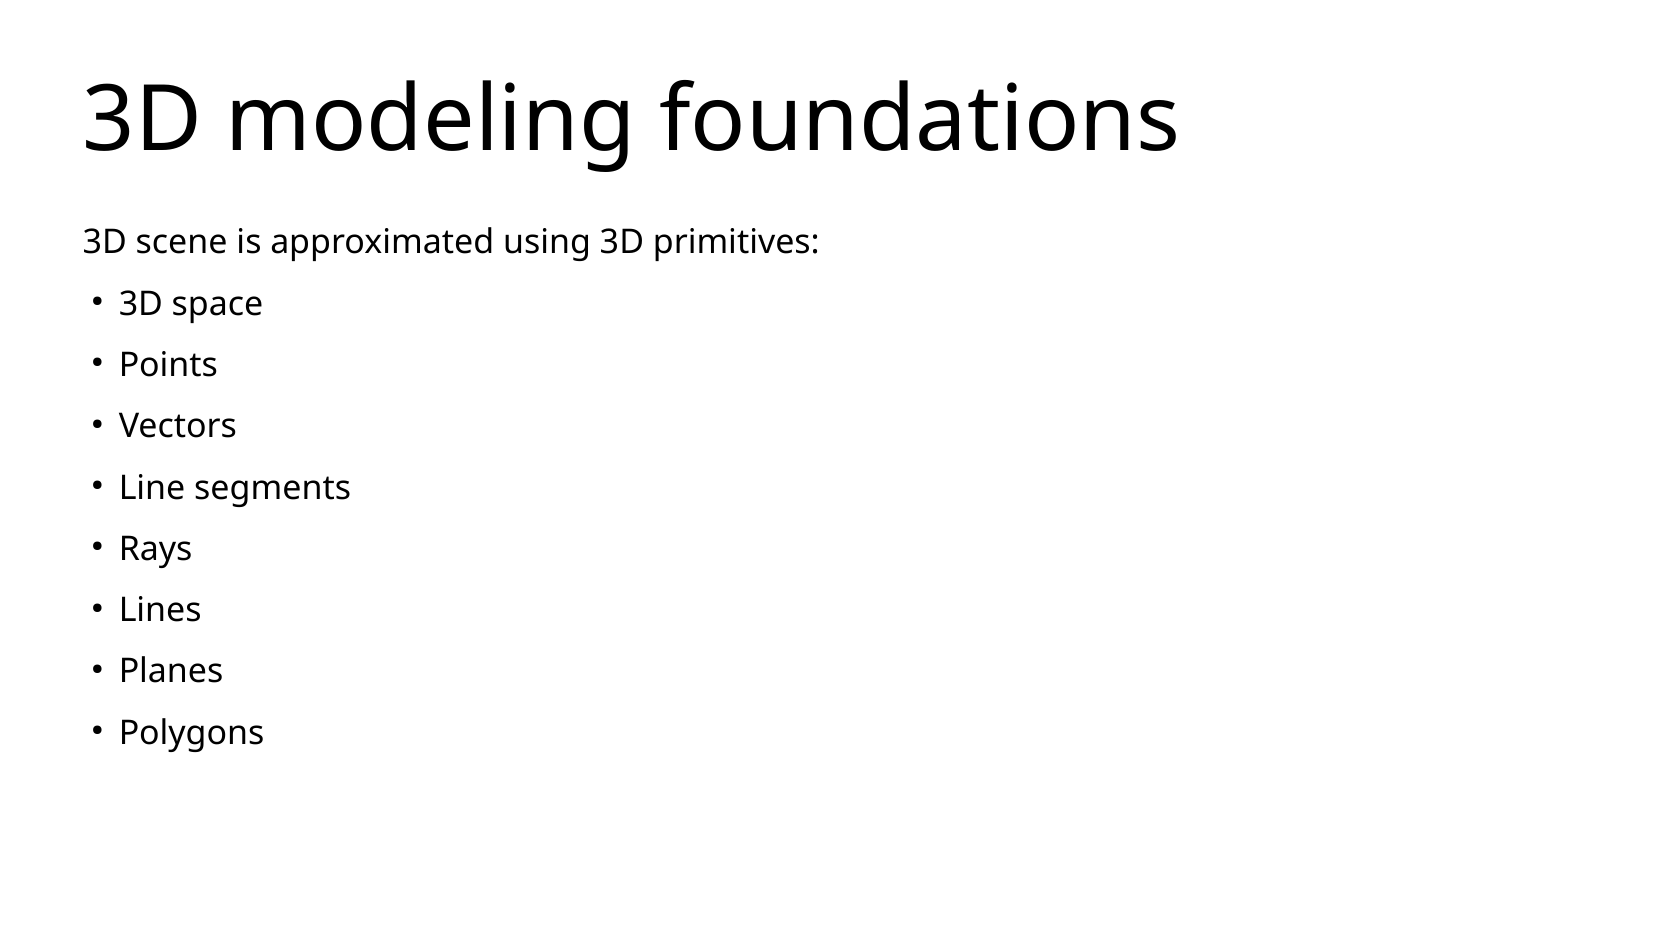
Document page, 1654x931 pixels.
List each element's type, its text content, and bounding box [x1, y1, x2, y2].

title 3D modeling foundations [82, 37, 1571, 193]
list 3D scene is approximated using 3D primitives: 3D space Points Vectors Line segments Rays Lines Planes Polygons [82, 217, 1571, 758]
